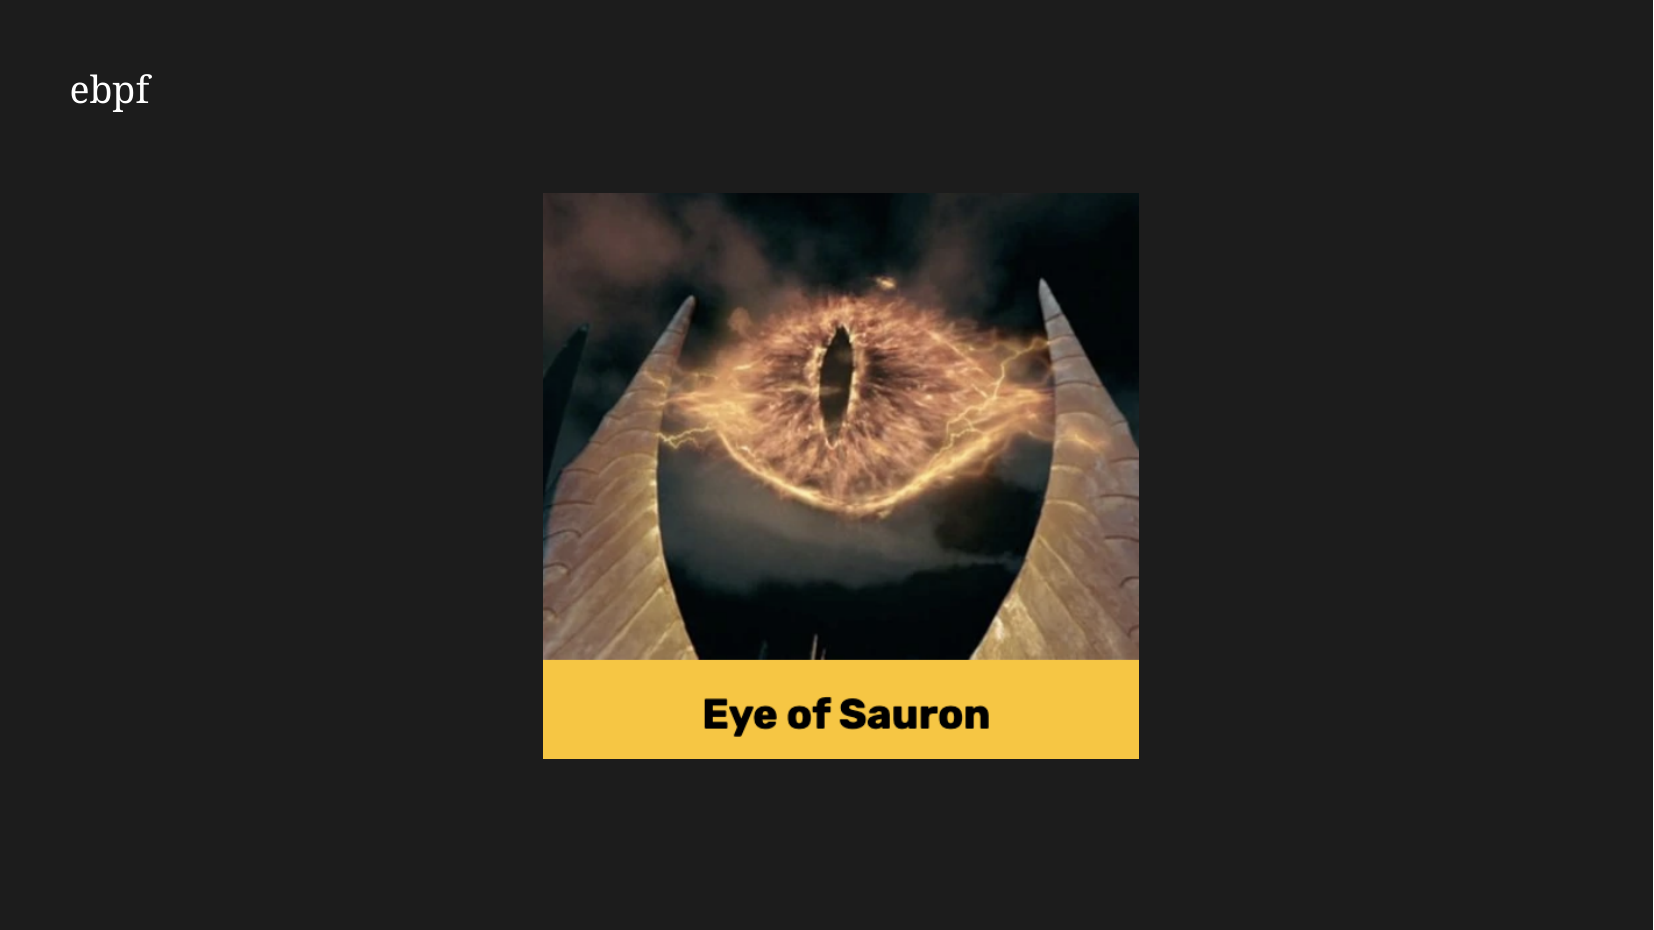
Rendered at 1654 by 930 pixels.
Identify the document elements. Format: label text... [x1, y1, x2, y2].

picture [543, 193, 1139, 759]
text_box ebpf [54, 56, 451, 113]
